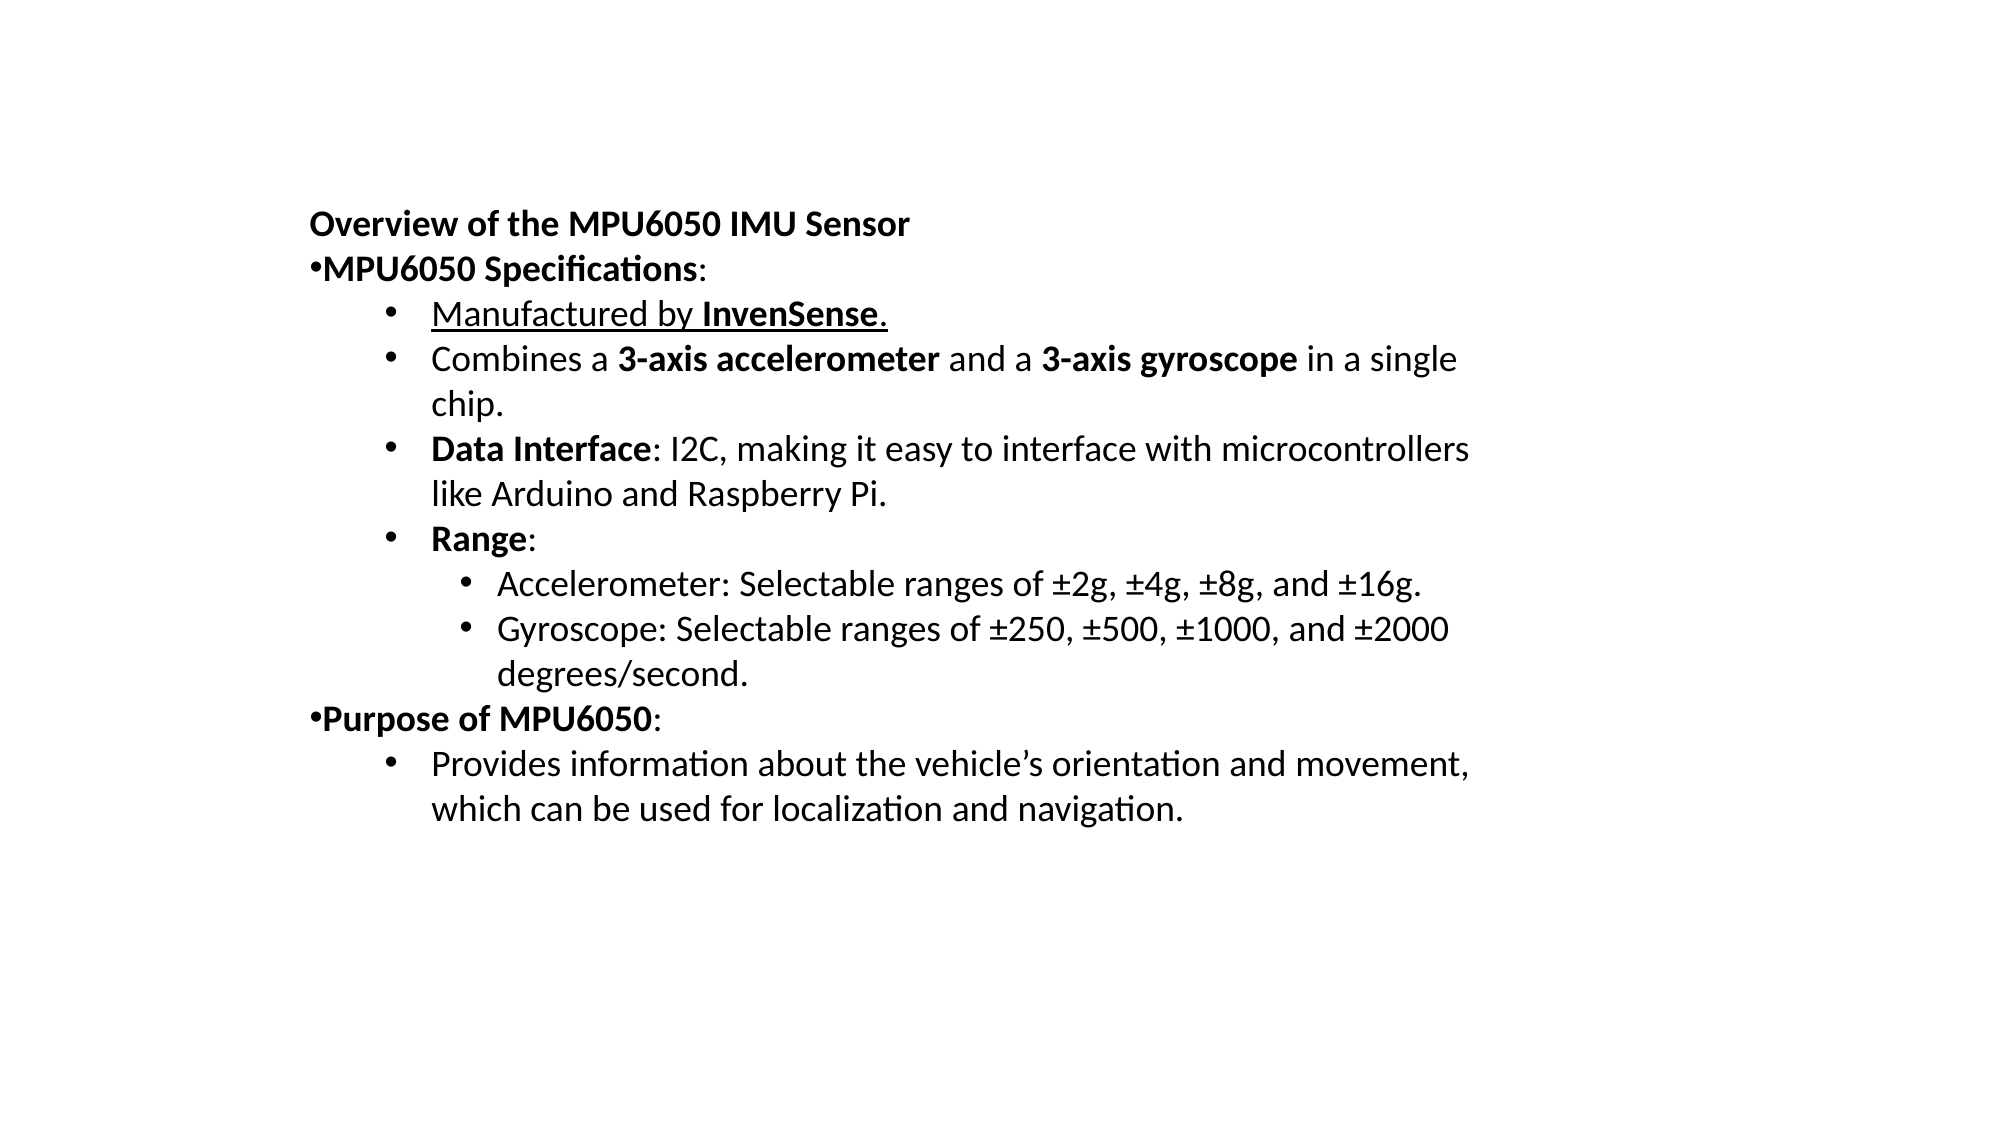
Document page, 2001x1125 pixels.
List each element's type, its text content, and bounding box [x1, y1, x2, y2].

text_box Overview of the MPU6050 IMU Sensor MPU6050 Specifications: Manufactured by InvenSense. Combines a 3-axis accelerometer and a 3-axis gyroscope in a single chip. Data Interface: I2C, making it easy to interface with microcontrollers like Arduino and Raspberry Pi. Range: Accelerometer: Selectable ranges of ±2g, ±4g, ±8g, and ±16g. Gyroscope: Selectable ranges of ±250, ±500, ±1000, and ±2000 degrees/second. Purpose of MPU6050: Provides information about the vehicle’s orientation and movement, which can be used for localization and navigation. [294, 191, 1500, 837]
